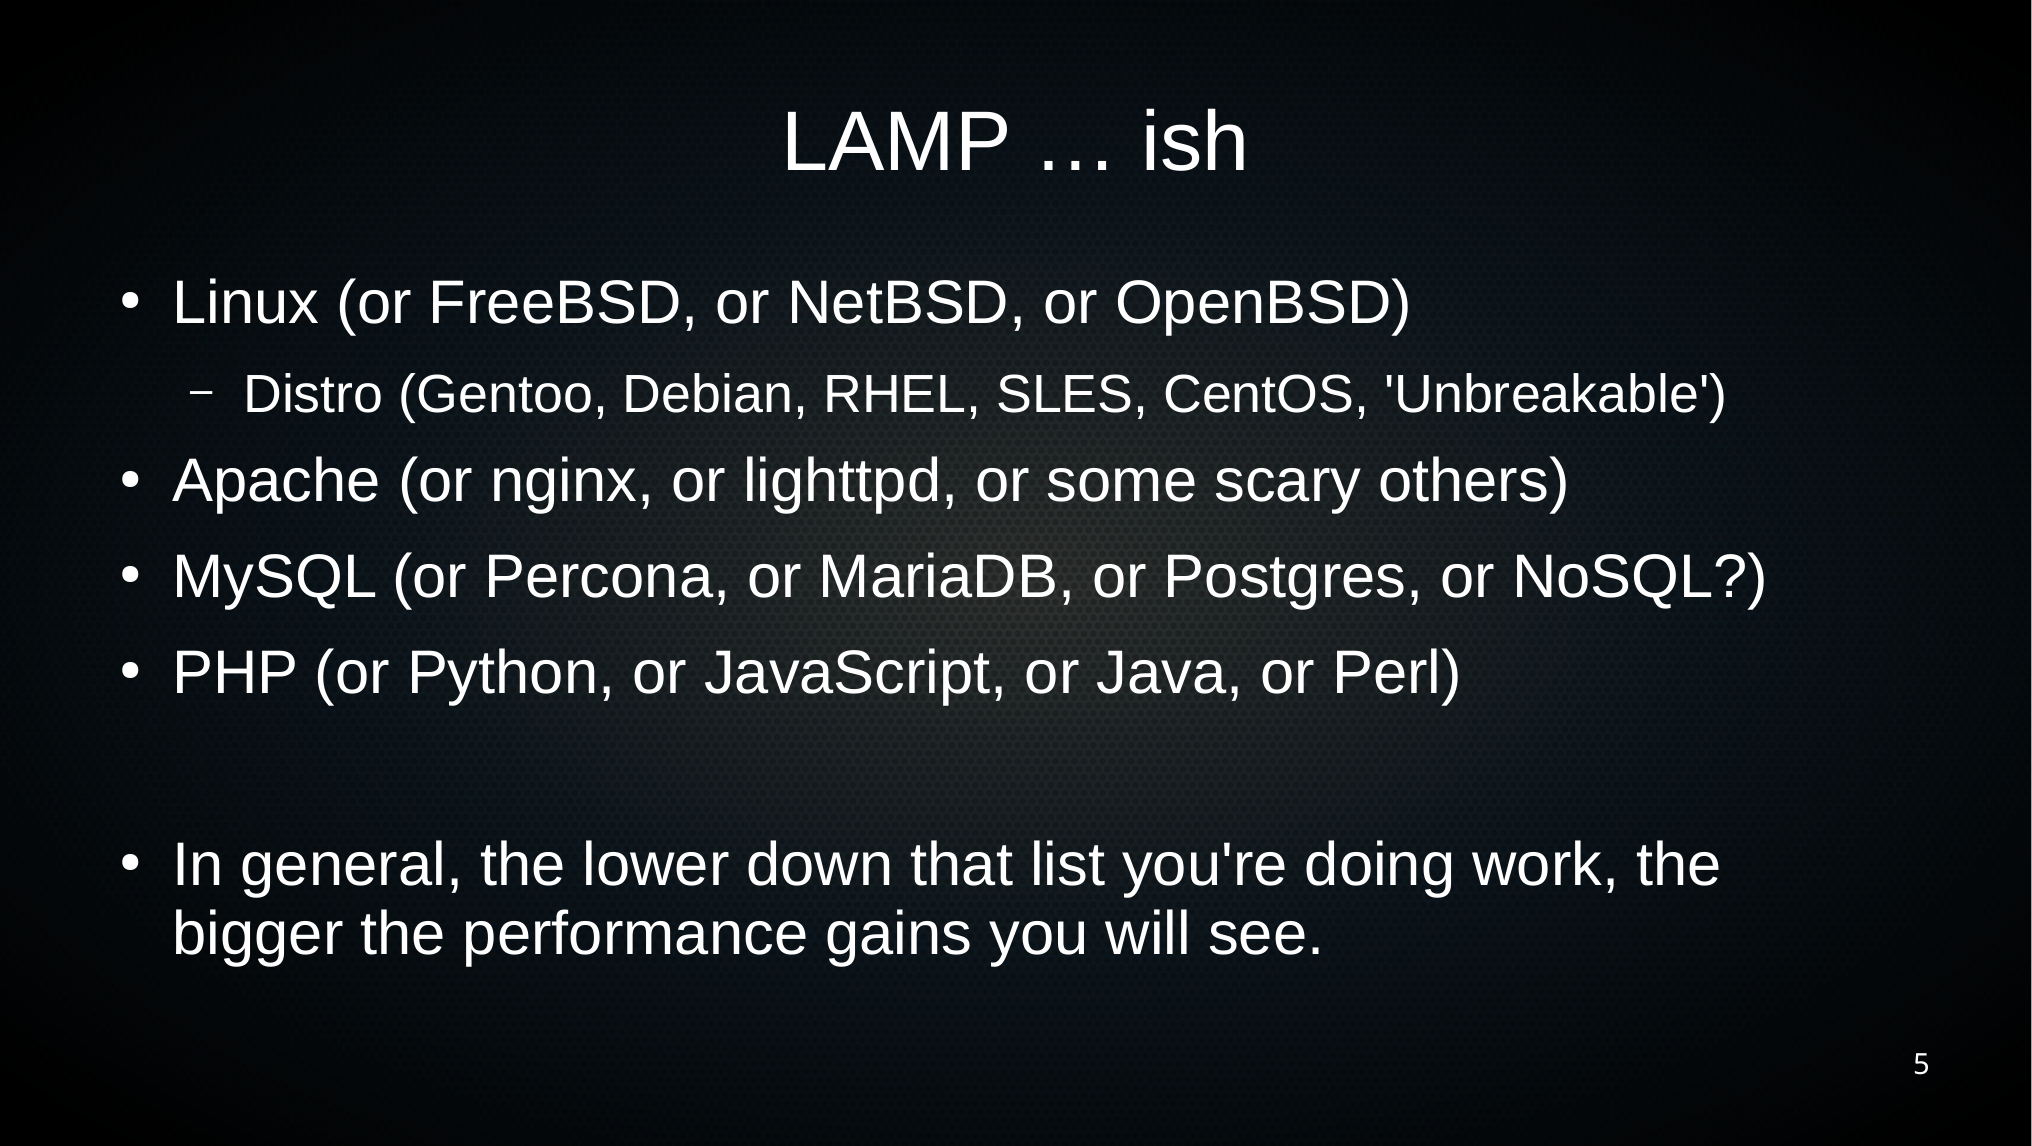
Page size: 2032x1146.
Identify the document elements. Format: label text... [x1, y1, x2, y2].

list Linux (or FreeBSD, or NetBSD, or OpenBSD) Distro (Gentoo, Debian, RHEL, SLES, CentOS, 'Unbreakable') Apache (or nginx, or lighttpd, or some scary others) MySQL (or Percona, or MariaDB, or Postgres, or NoSQL?) PHP (or Python, or JavaScript, or Java, or Perl) In general, the lower down that list you're doing work, the bigger the performance gains you will see. [101, 268, 1890, 1025]
title LAMP … ish [101, 45, 1930, 237]
picture [0, 0, 2032, 1146]
